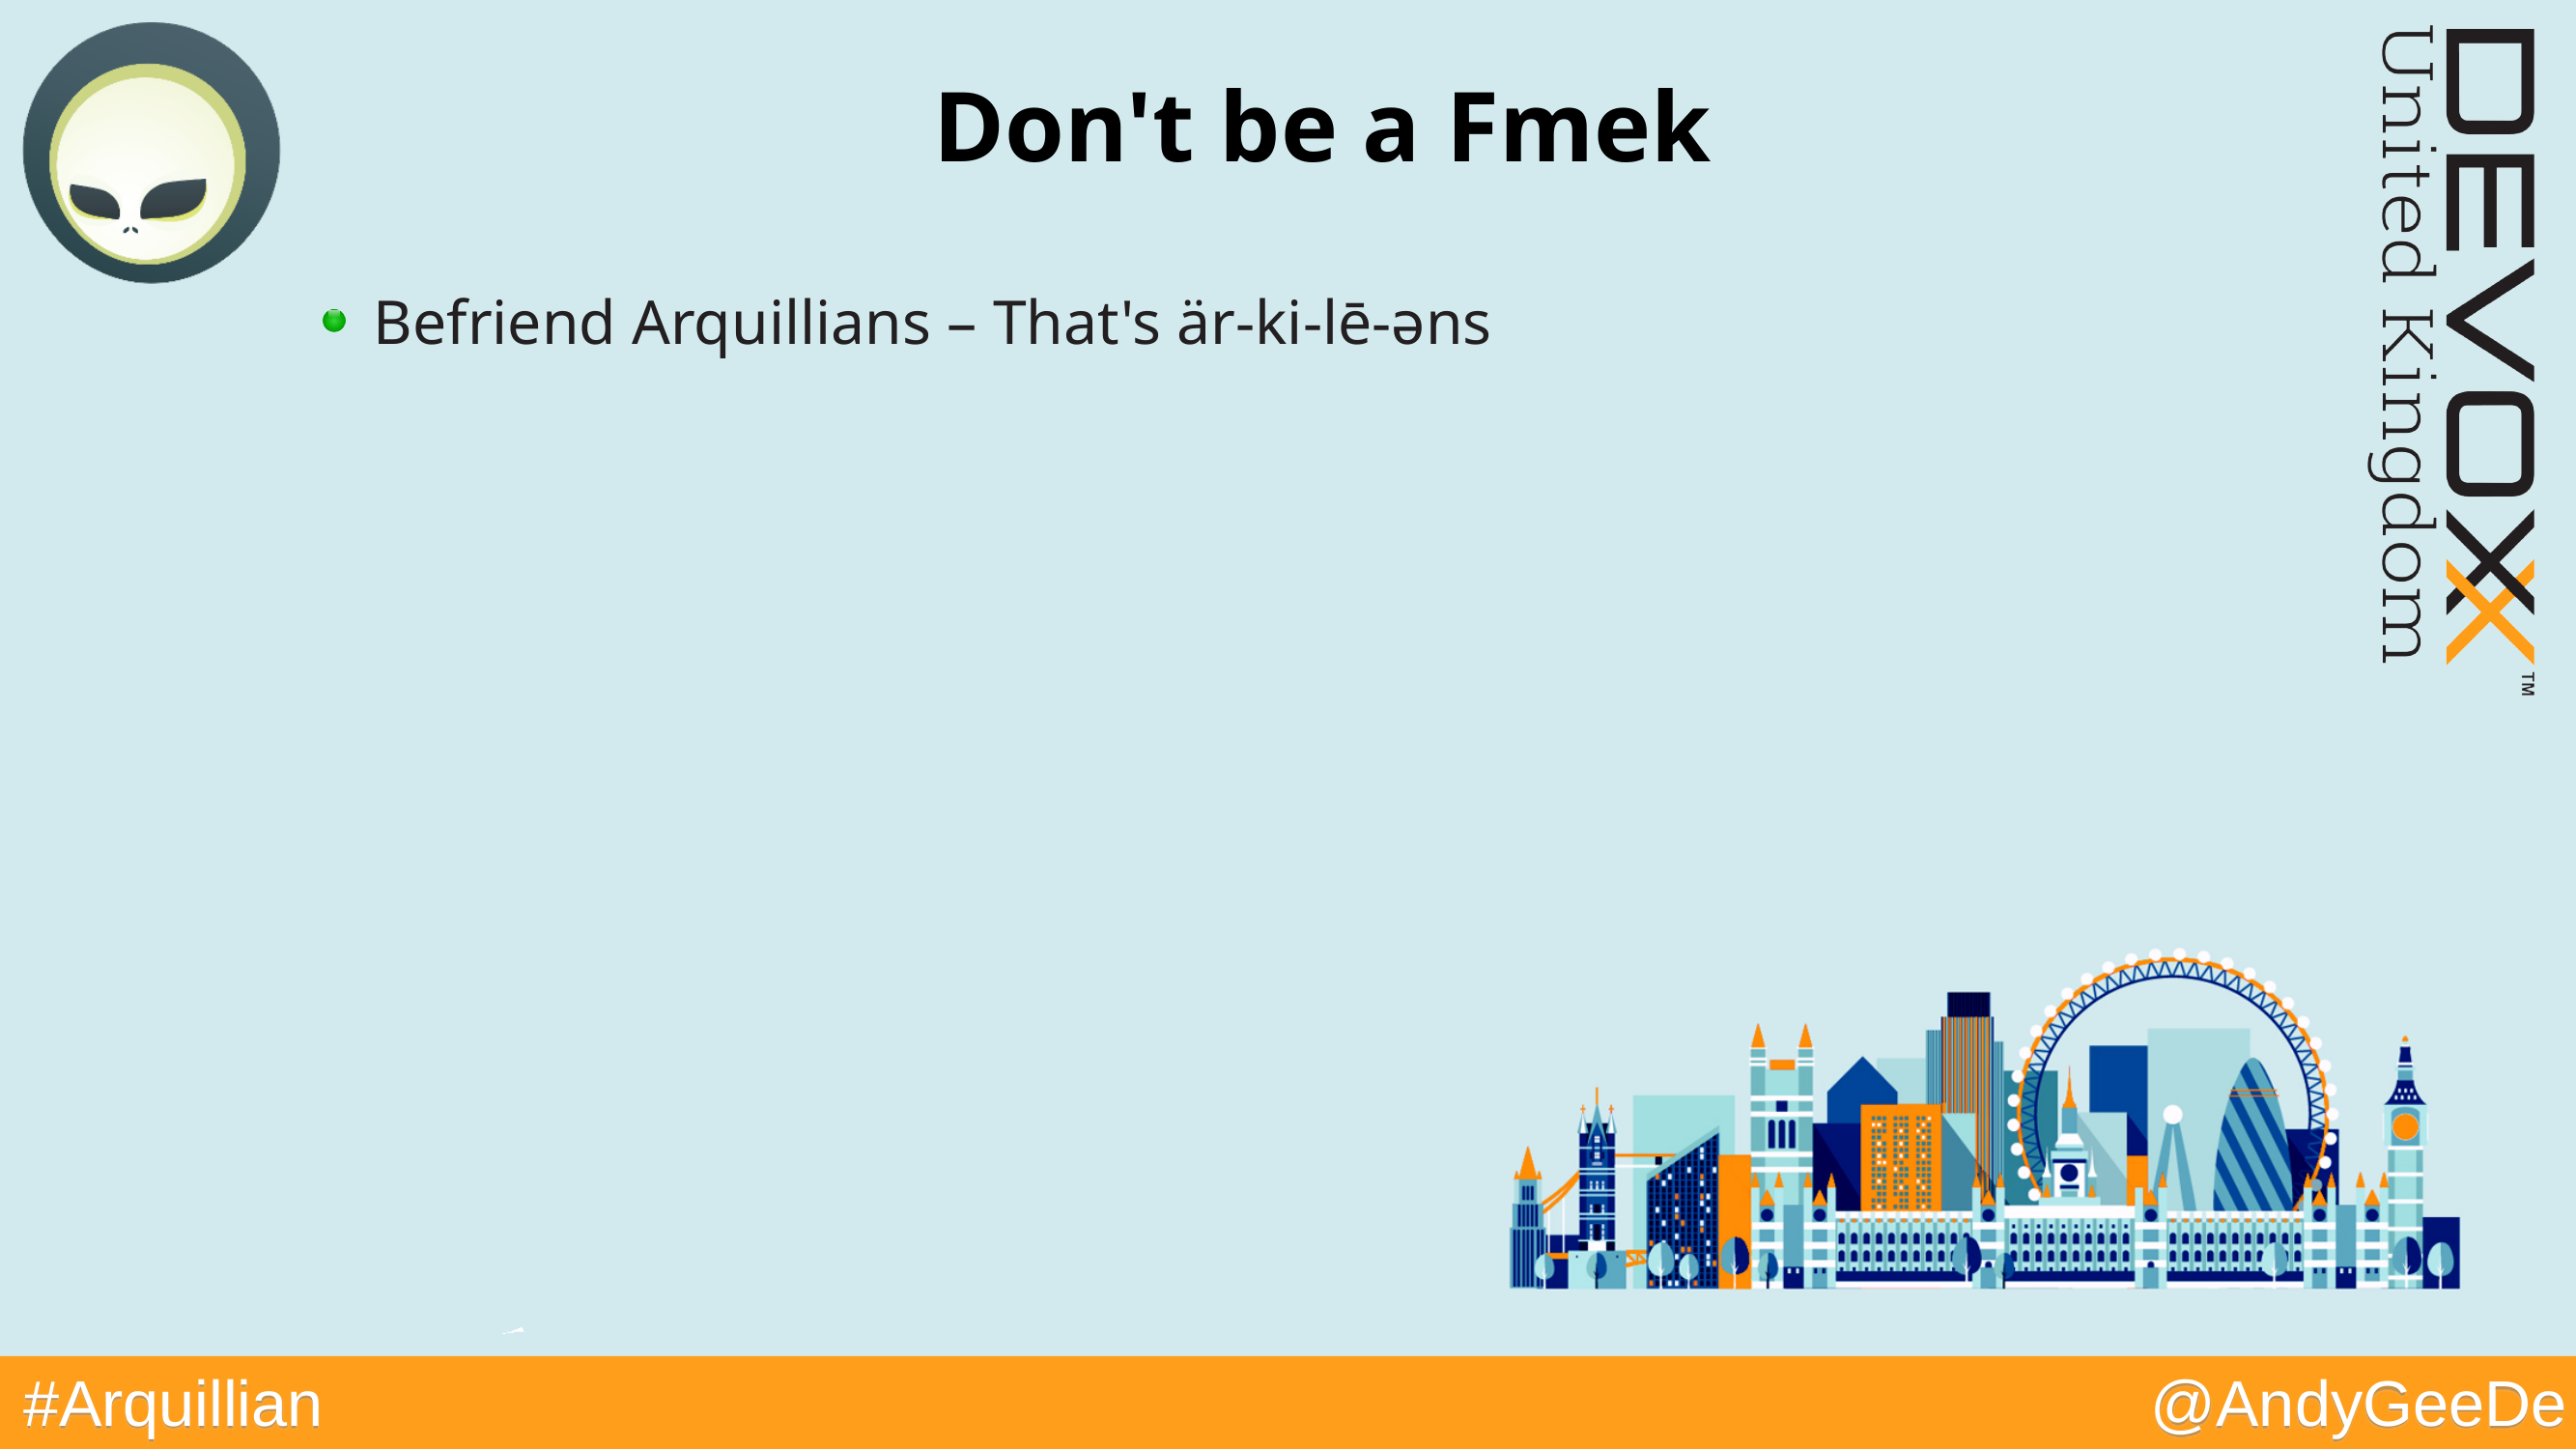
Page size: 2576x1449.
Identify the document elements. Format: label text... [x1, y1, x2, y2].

picture [0, 0, 2576, 1355]
title Don't be a Fmek [197, 58, 2448, 243]
list Befriend Arquillians – That's är-ki-lē-əns [304, 284, 2394, 1229]
